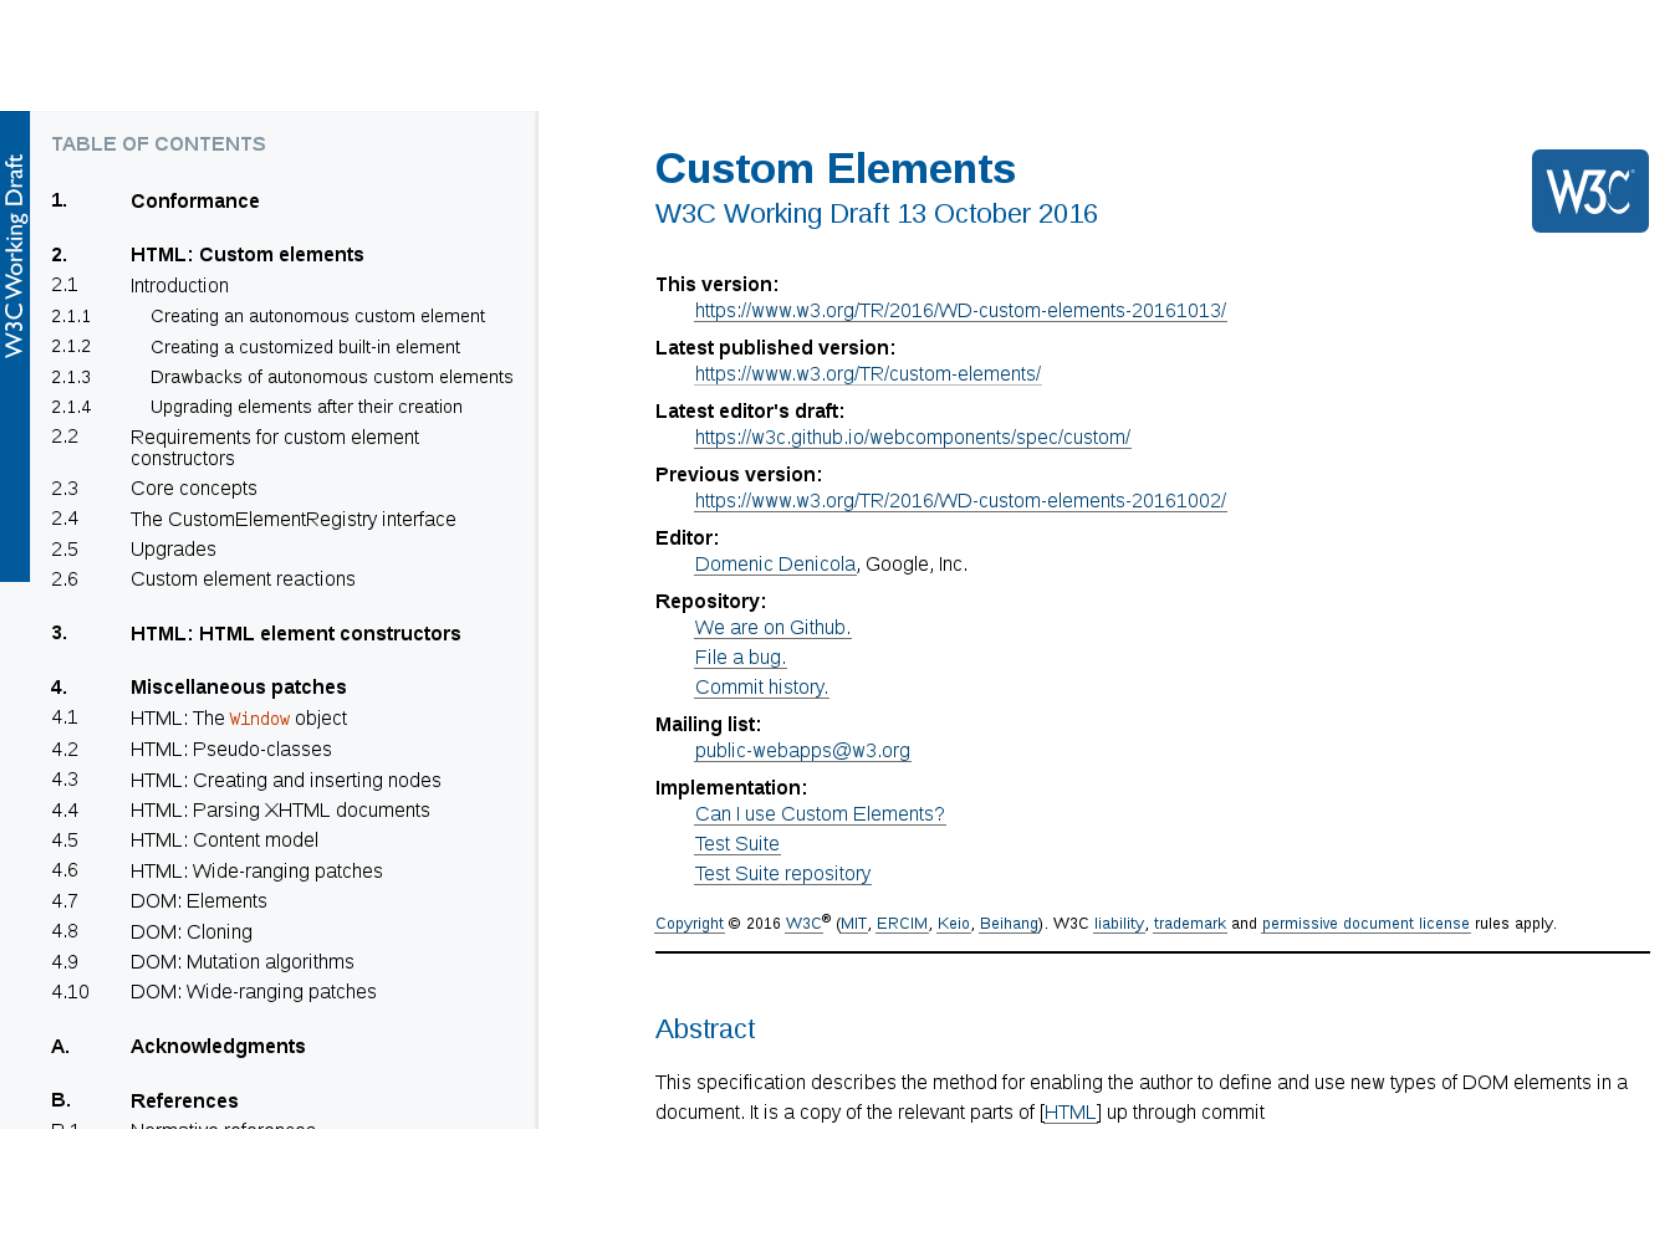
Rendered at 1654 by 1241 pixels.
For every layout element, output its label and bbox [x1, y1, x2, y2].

picture [0, 111, 1654, 1129]
